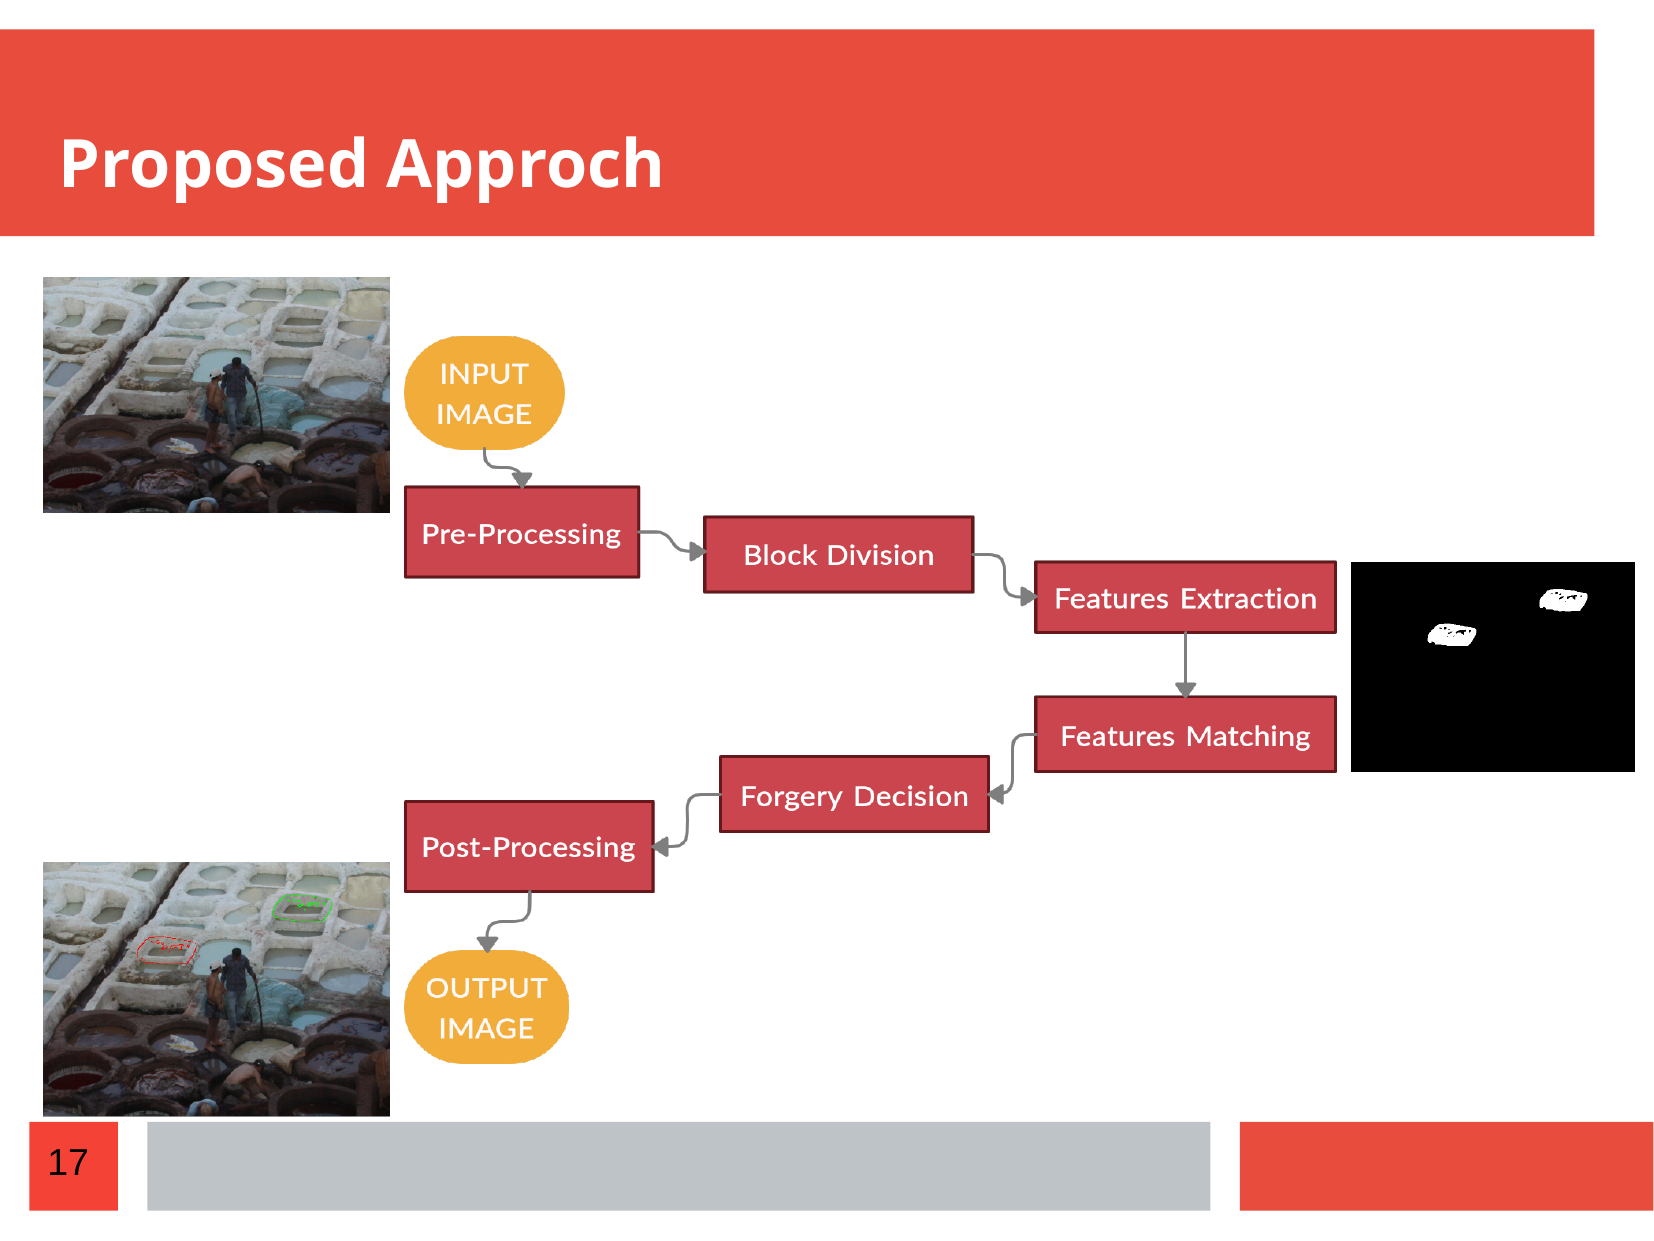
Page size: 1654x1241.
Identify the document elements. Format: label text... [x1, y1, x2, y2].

title Proposed Approch [58, 58, 1595, 207]
picture [11, 247, 1654, 1146]
text_box <number> [32, 1133, 662, 1204]
